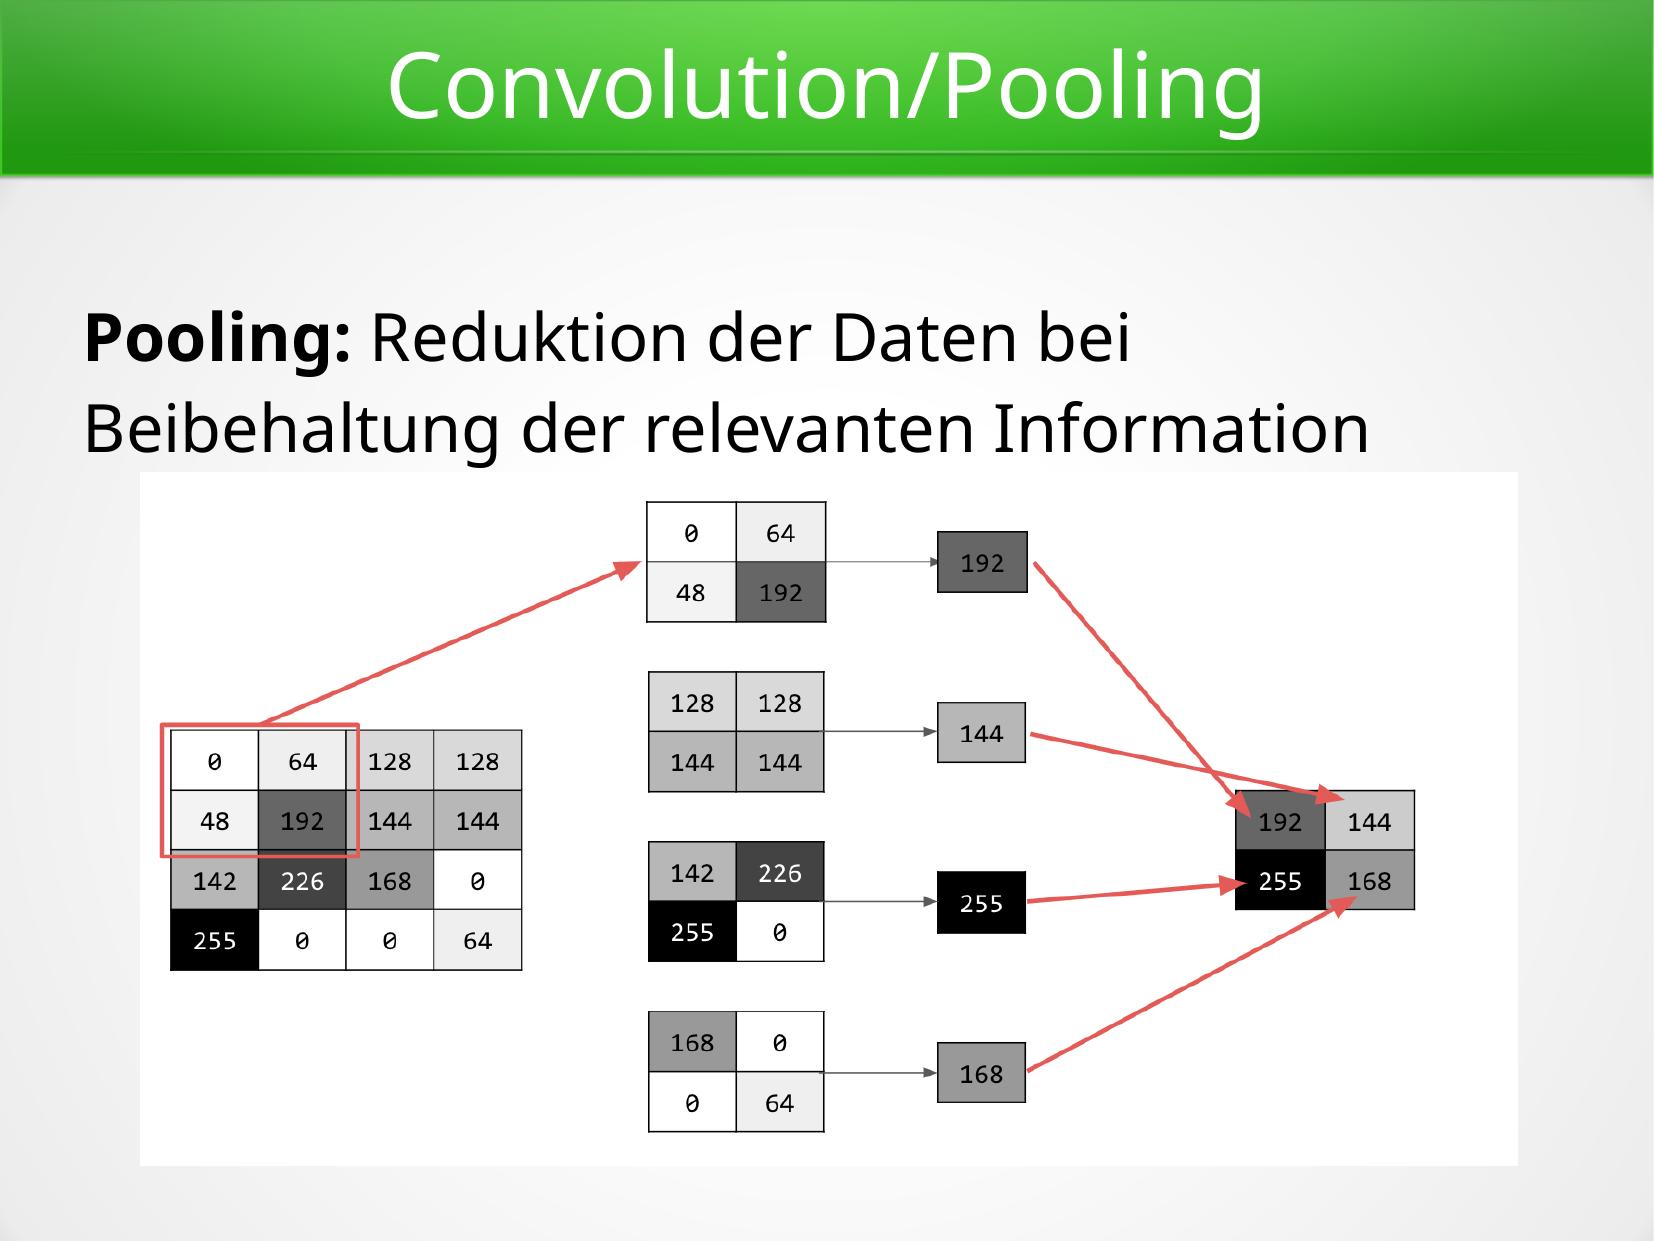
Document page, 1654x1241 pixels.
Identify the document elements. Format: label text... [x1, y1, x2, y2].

title Convolution/Pooling [82, 11, 1571, 154]
list Pooling: Reduktion der Daten bei Beibehaltung der relevanten Information [82, 290, 1571, 1010]
picture [0, 0, 1654, 1241]
